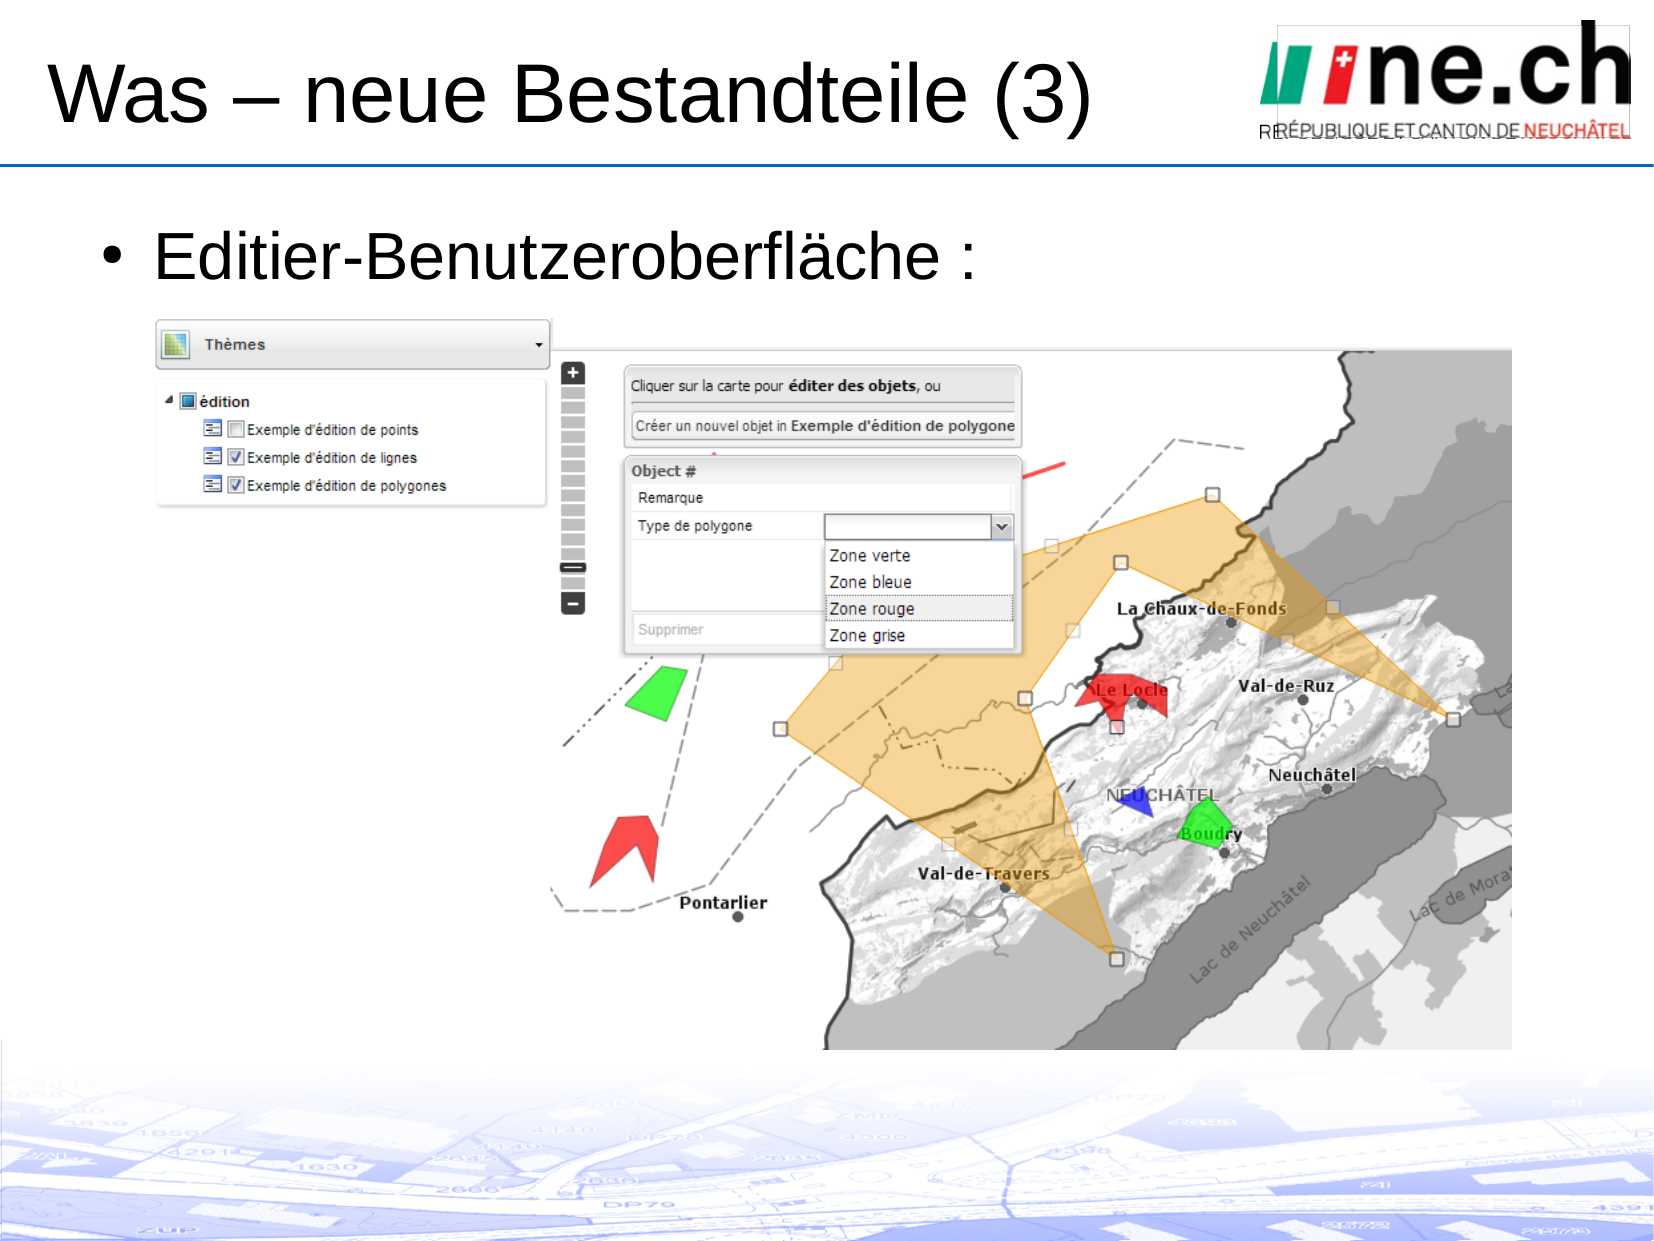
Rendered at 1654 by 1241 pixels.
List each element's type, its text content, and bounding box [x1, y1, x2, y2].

list Editier-Benutzeroberfläche : [82, 219, 1571, 1038]
title Was – neue Bestandteile (3) [47, 0, 1536, 198]
picture [0, 318, 1654, 1241]
picture [1536, 24, 1631, 139]
